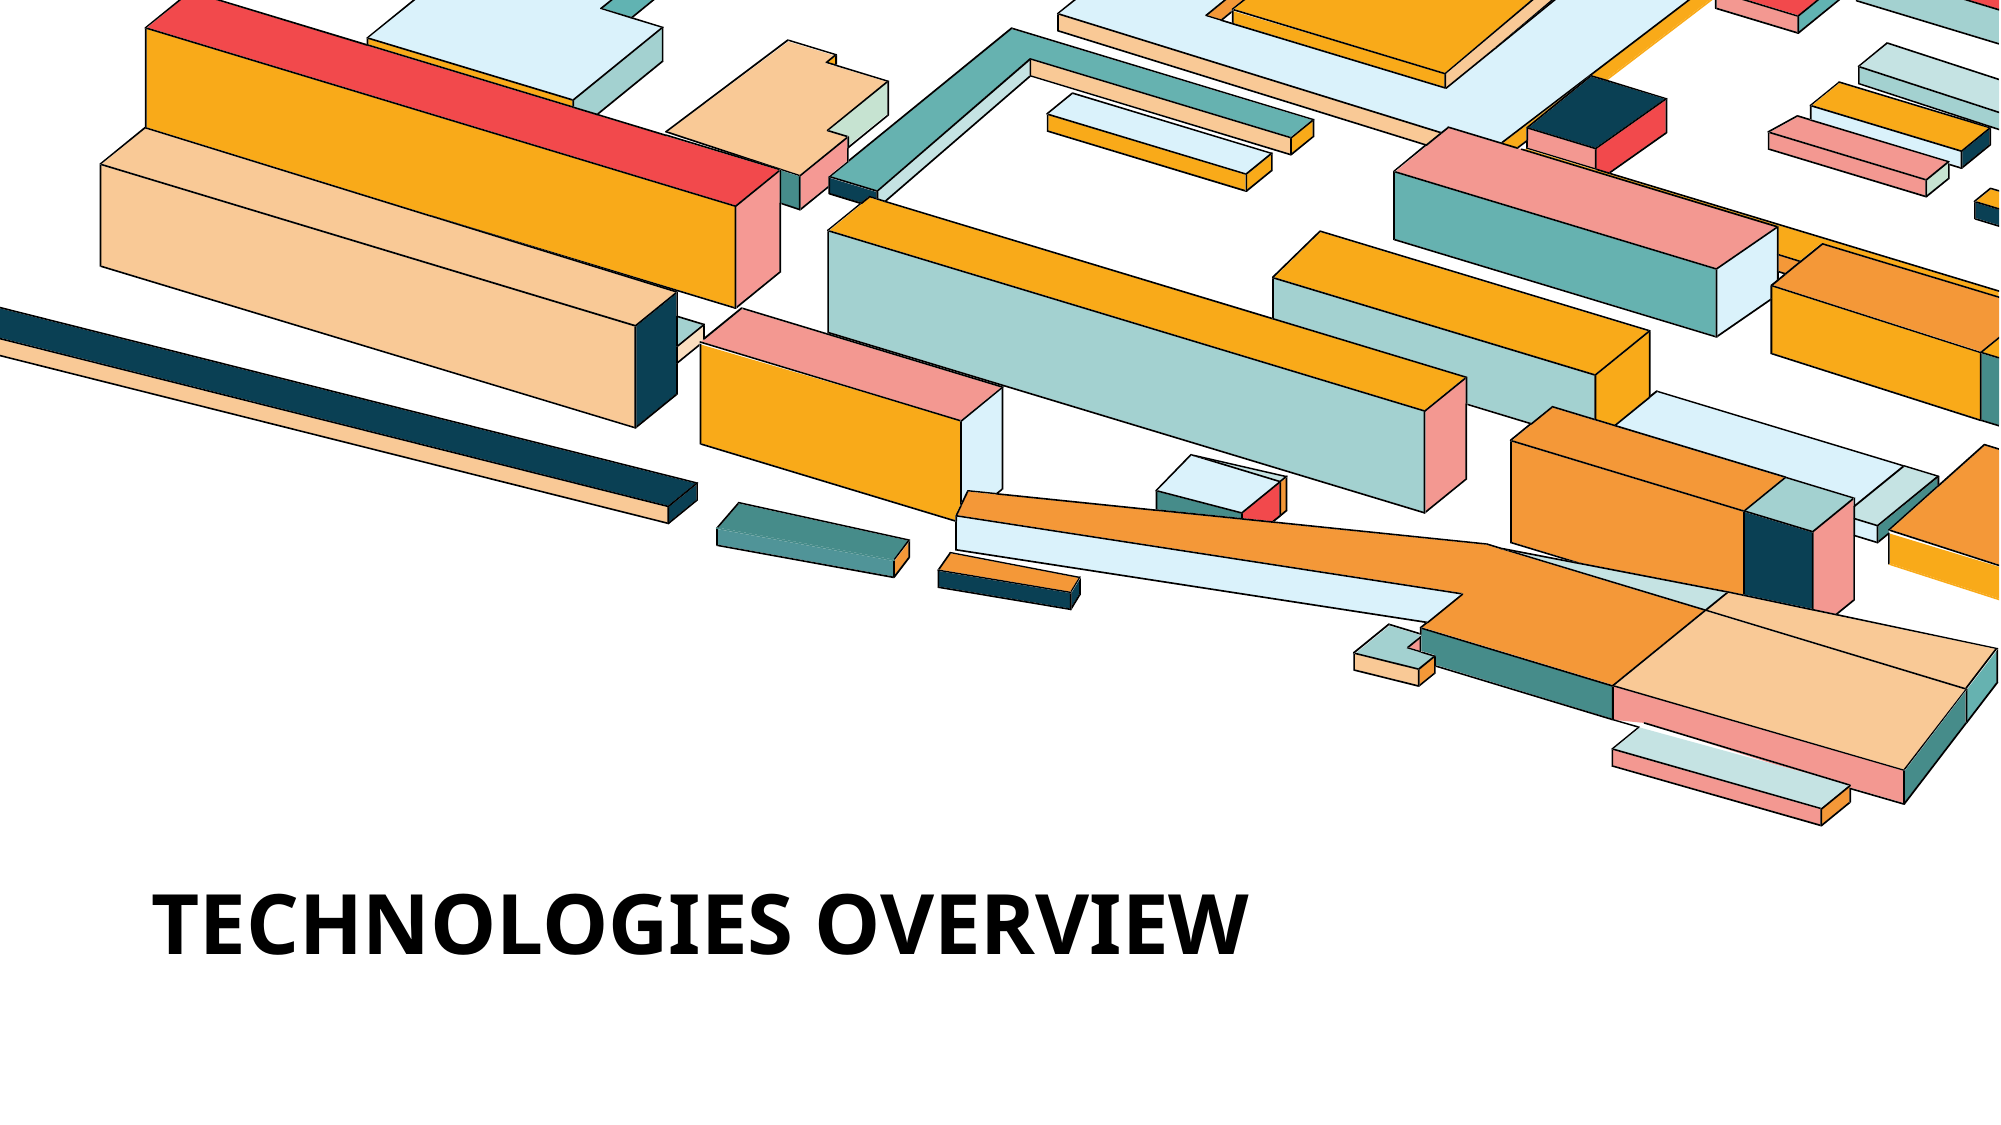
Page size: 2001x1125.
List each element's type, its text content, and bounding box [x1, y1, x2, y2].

title technologies OVERVIEW [136, 766, 1862, 980]
